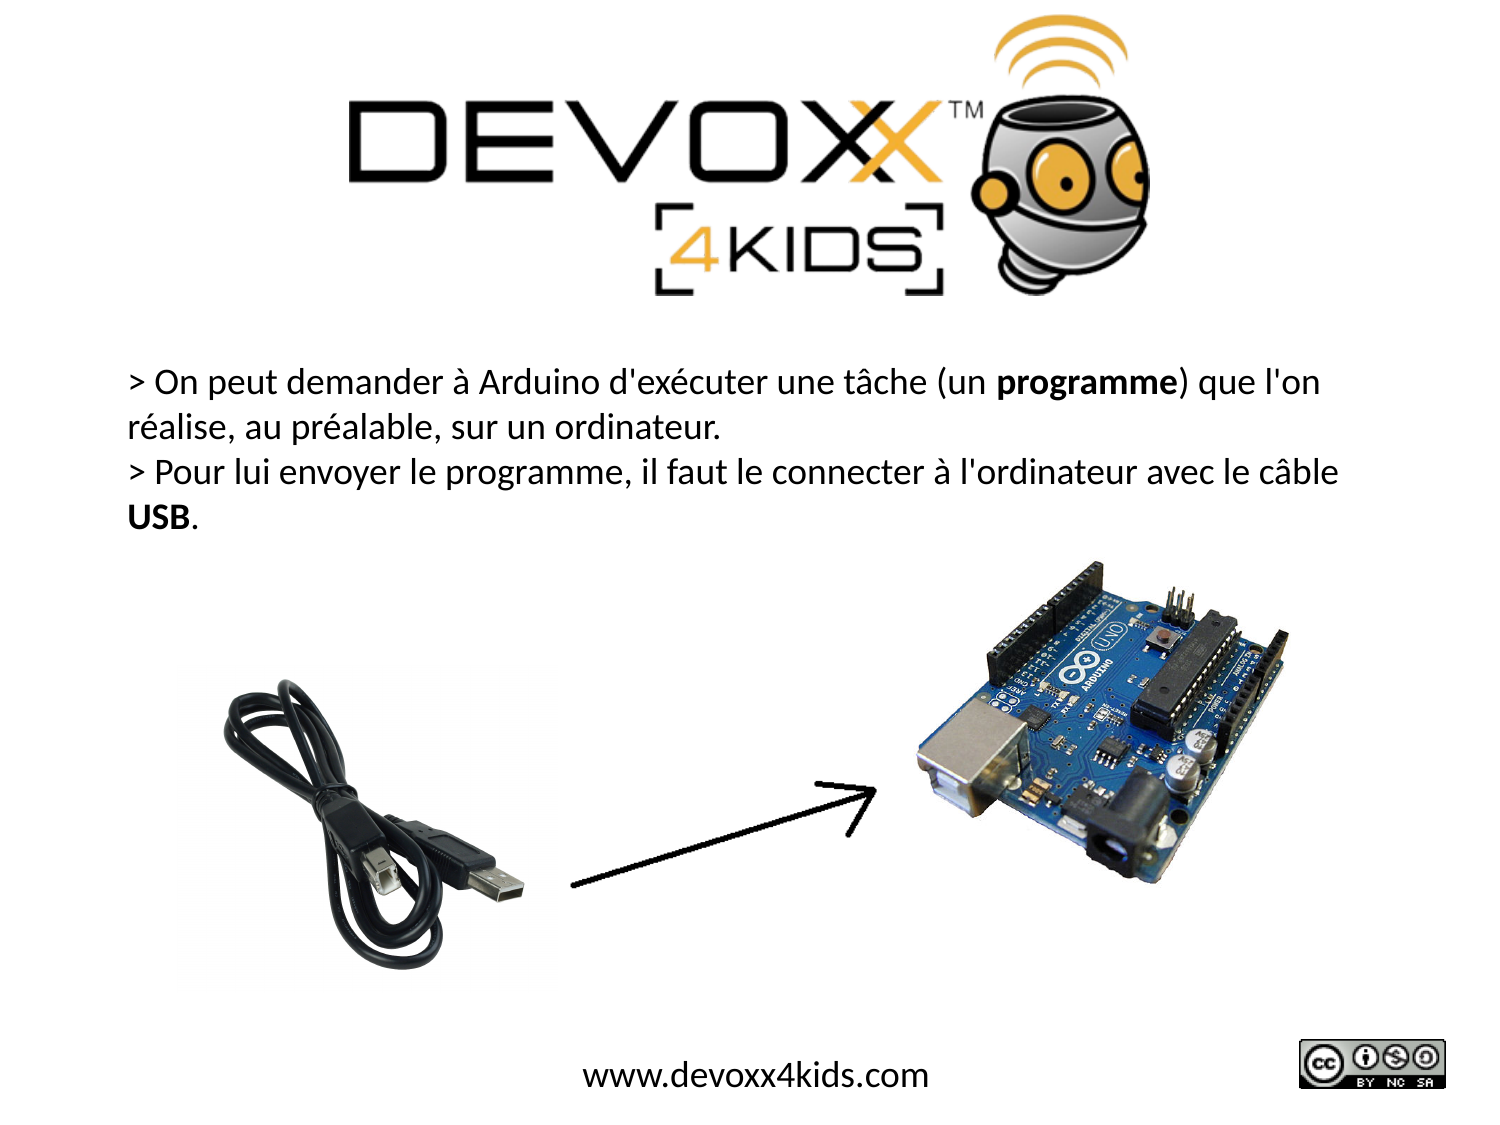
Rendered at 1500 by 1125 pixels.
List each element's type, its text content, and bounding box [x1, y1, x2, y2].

picture [177, 556, 1381, 993]
picture [349, 14, 1150, 296]
title > On peut demander à Arduino d'exécuter une tâche (un programme) que l'on réalise, au préalable, sur un ordinateur. > Pour lui envoyer le programme, il faut le connecter à l'ordinateur avec le câble USB. [112, 349, 1388, 556]
picture [1299, 1039, 1446, 1089]
